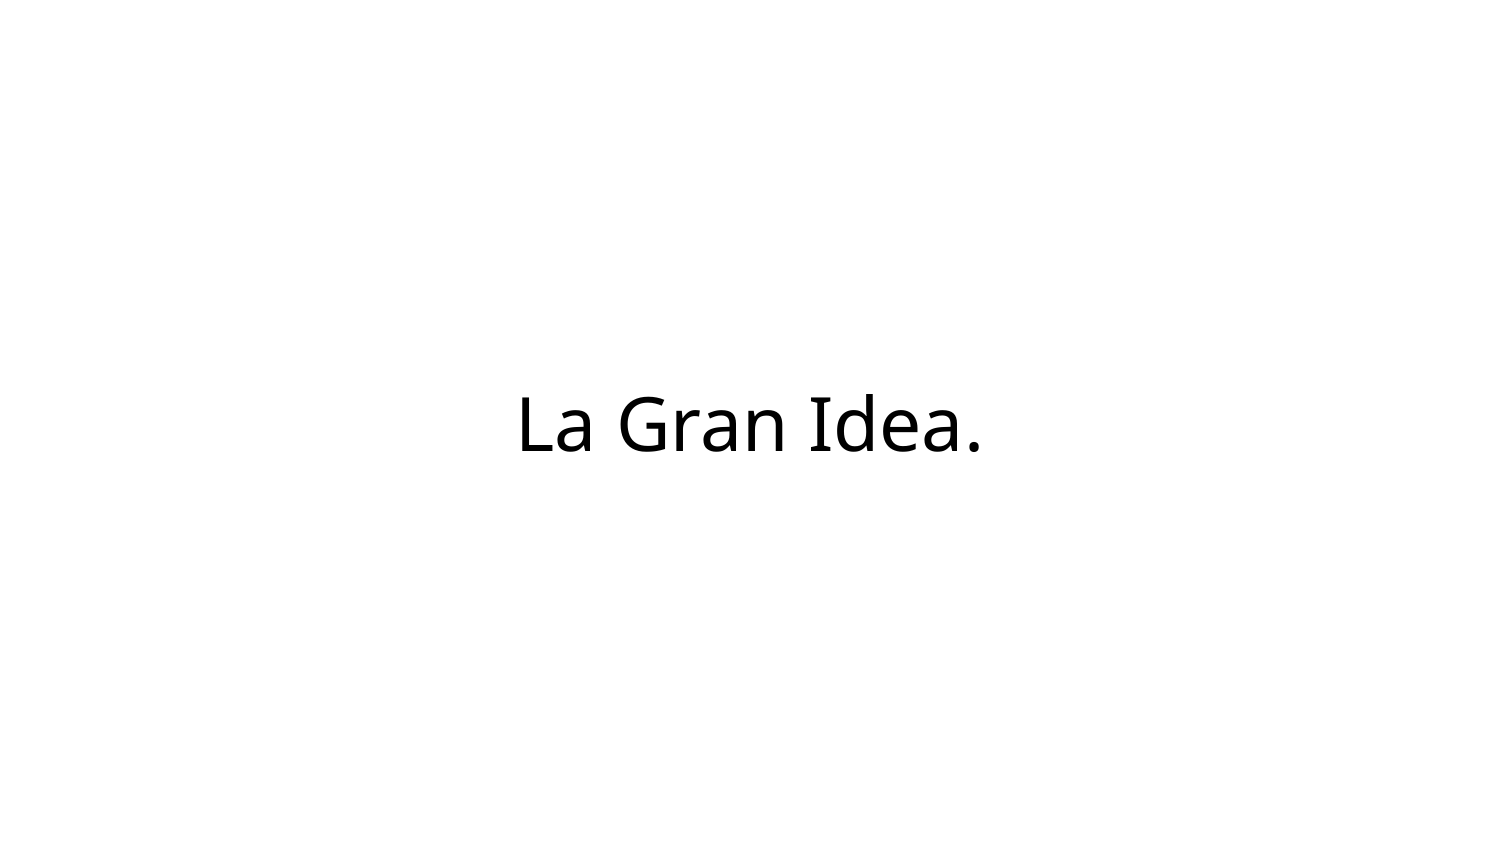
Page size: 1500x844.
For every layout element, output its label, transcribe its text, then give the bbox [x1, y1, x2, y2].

title La Gran Idea. [51, 352, 1449, 491]
